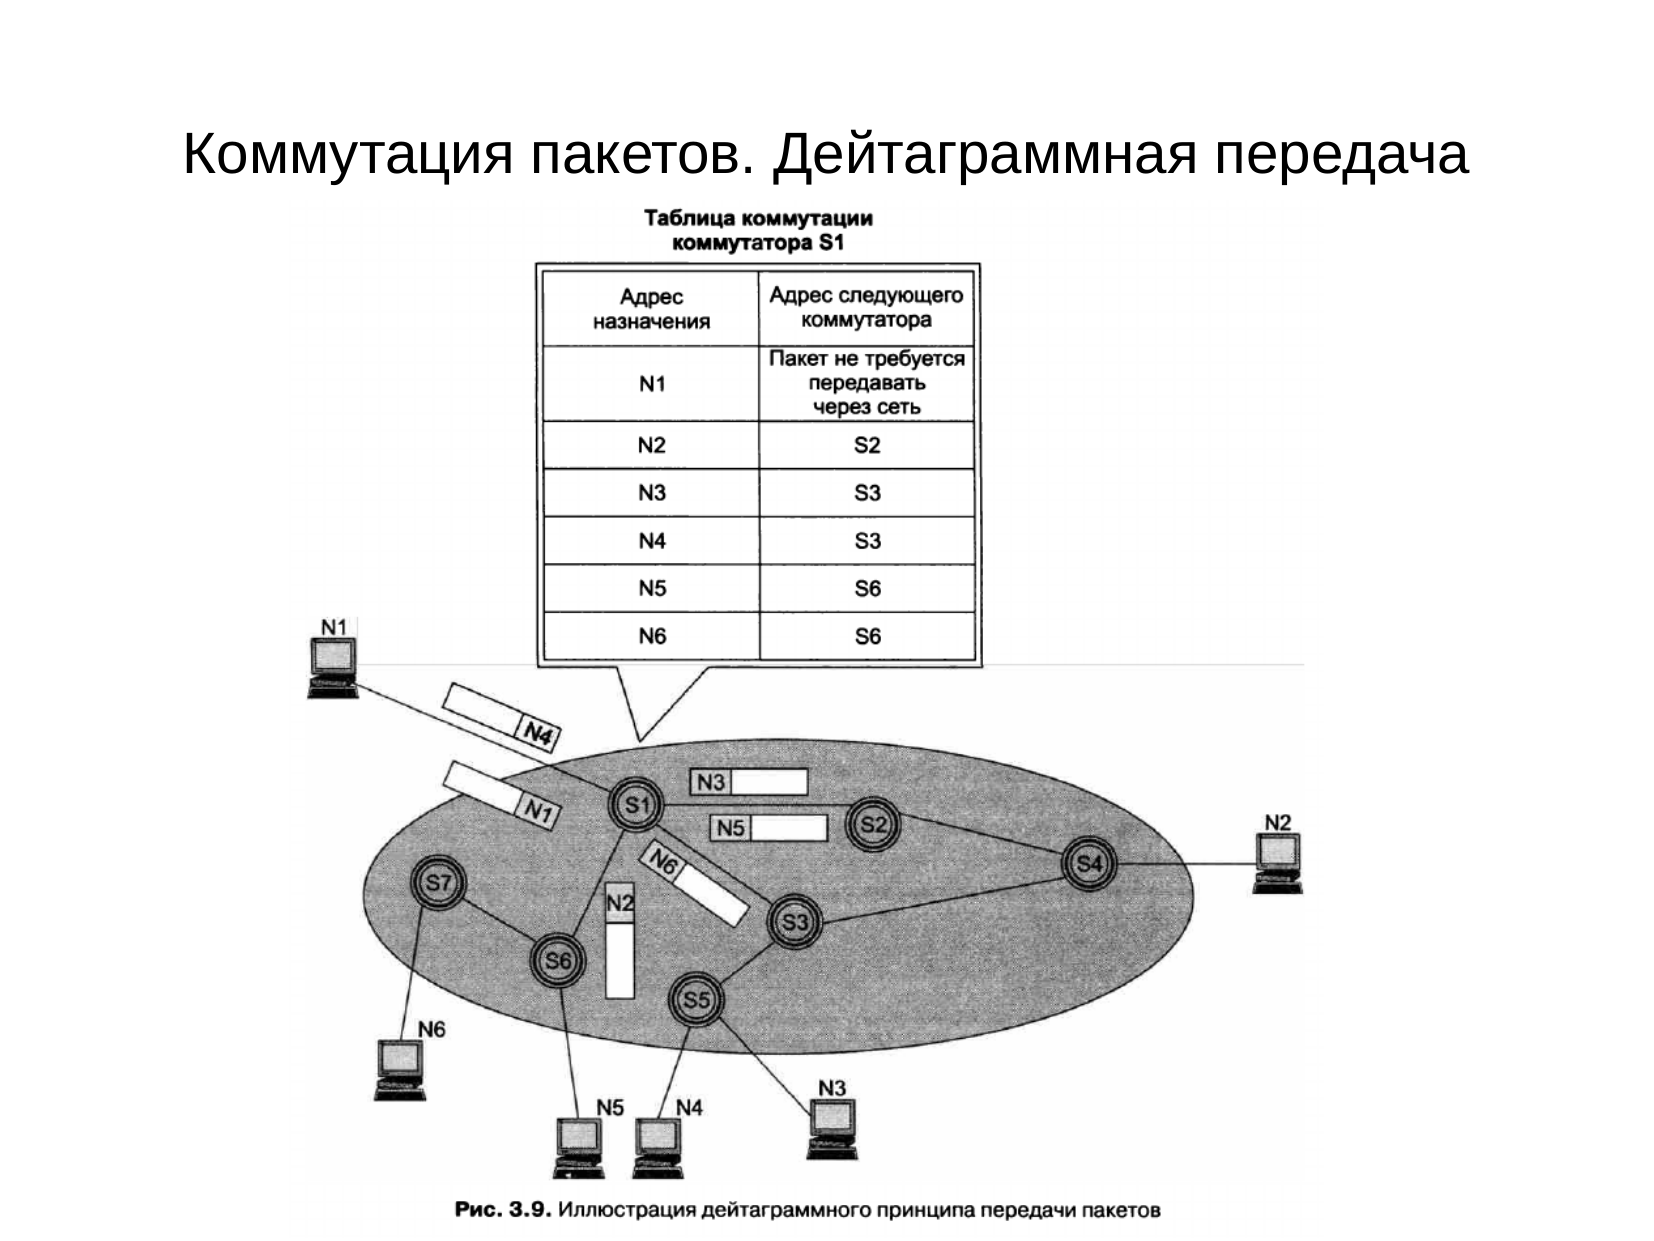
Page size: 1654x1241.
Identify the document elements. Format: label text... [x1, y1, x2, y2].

picture [289, 200, 1324, 1238]
title Коммутация пакетов. Дейтаграммная передача [82, 49, 1571, 257]
